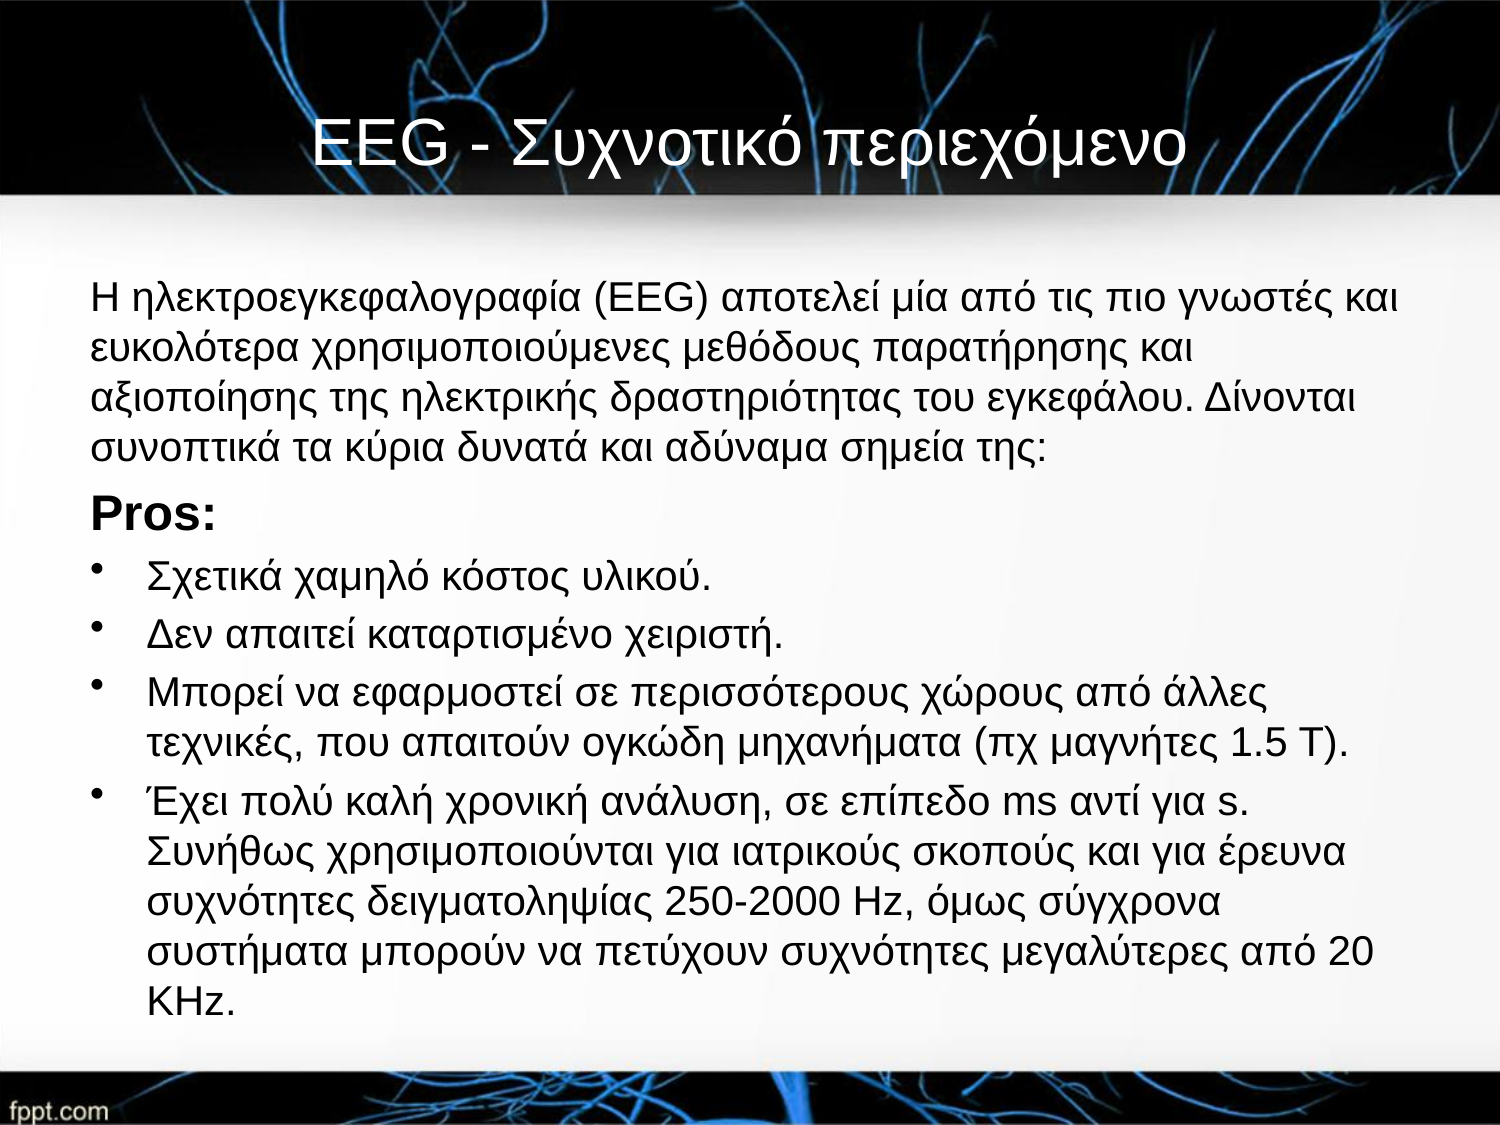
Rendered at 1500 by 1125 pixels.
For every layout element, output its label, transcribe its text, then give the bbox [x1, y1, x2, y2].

list Η ηλεκτροεγκεφαλογραφία (EEG) αποτελεί μία από τις πιο γνωστές και ευκολότερα χρησιμοποιούμενες μεθόδους παρατήρησης και αξιοποίησης της ηλεκτρικής δραστηριότητας του εγκεφάλου. Δίνονται συνοπτικά τα κύρια δυνατά και αδύναμα σημεία της: Pros: Σχετικά χαμηλό κόστος υλικού. Δεν απαιτεί καταρτισμένο χειριστή. Μπορεί να εφαρμοστεί σε περισσότερους χώρους από άλλες τεχνικές, που απαιτούν ογκώδη μηχανήματα (πχ μαγνήτες 1.5 Τ). Έχει πολύ καλή χρονική ανάλυση, σε επίπεδο ms αντί για s. Συνήθως χρησιμοποιούνται για ιατρικούς σκοπούς και για έρευνα συχνότητες δειγματοληψίας 250-2000 Ηz, όμως σύγχρονα συστήματα μπορούν να πετύχουν συχνότητες μεγαλύτερες από 20 ΚΗz. [75, 262, 1425, 1005]
picture [0, 0, 1500, 1125]
title EEG - Συχνοτικό περιεχόμενο [75, 45, 1425, 233]
